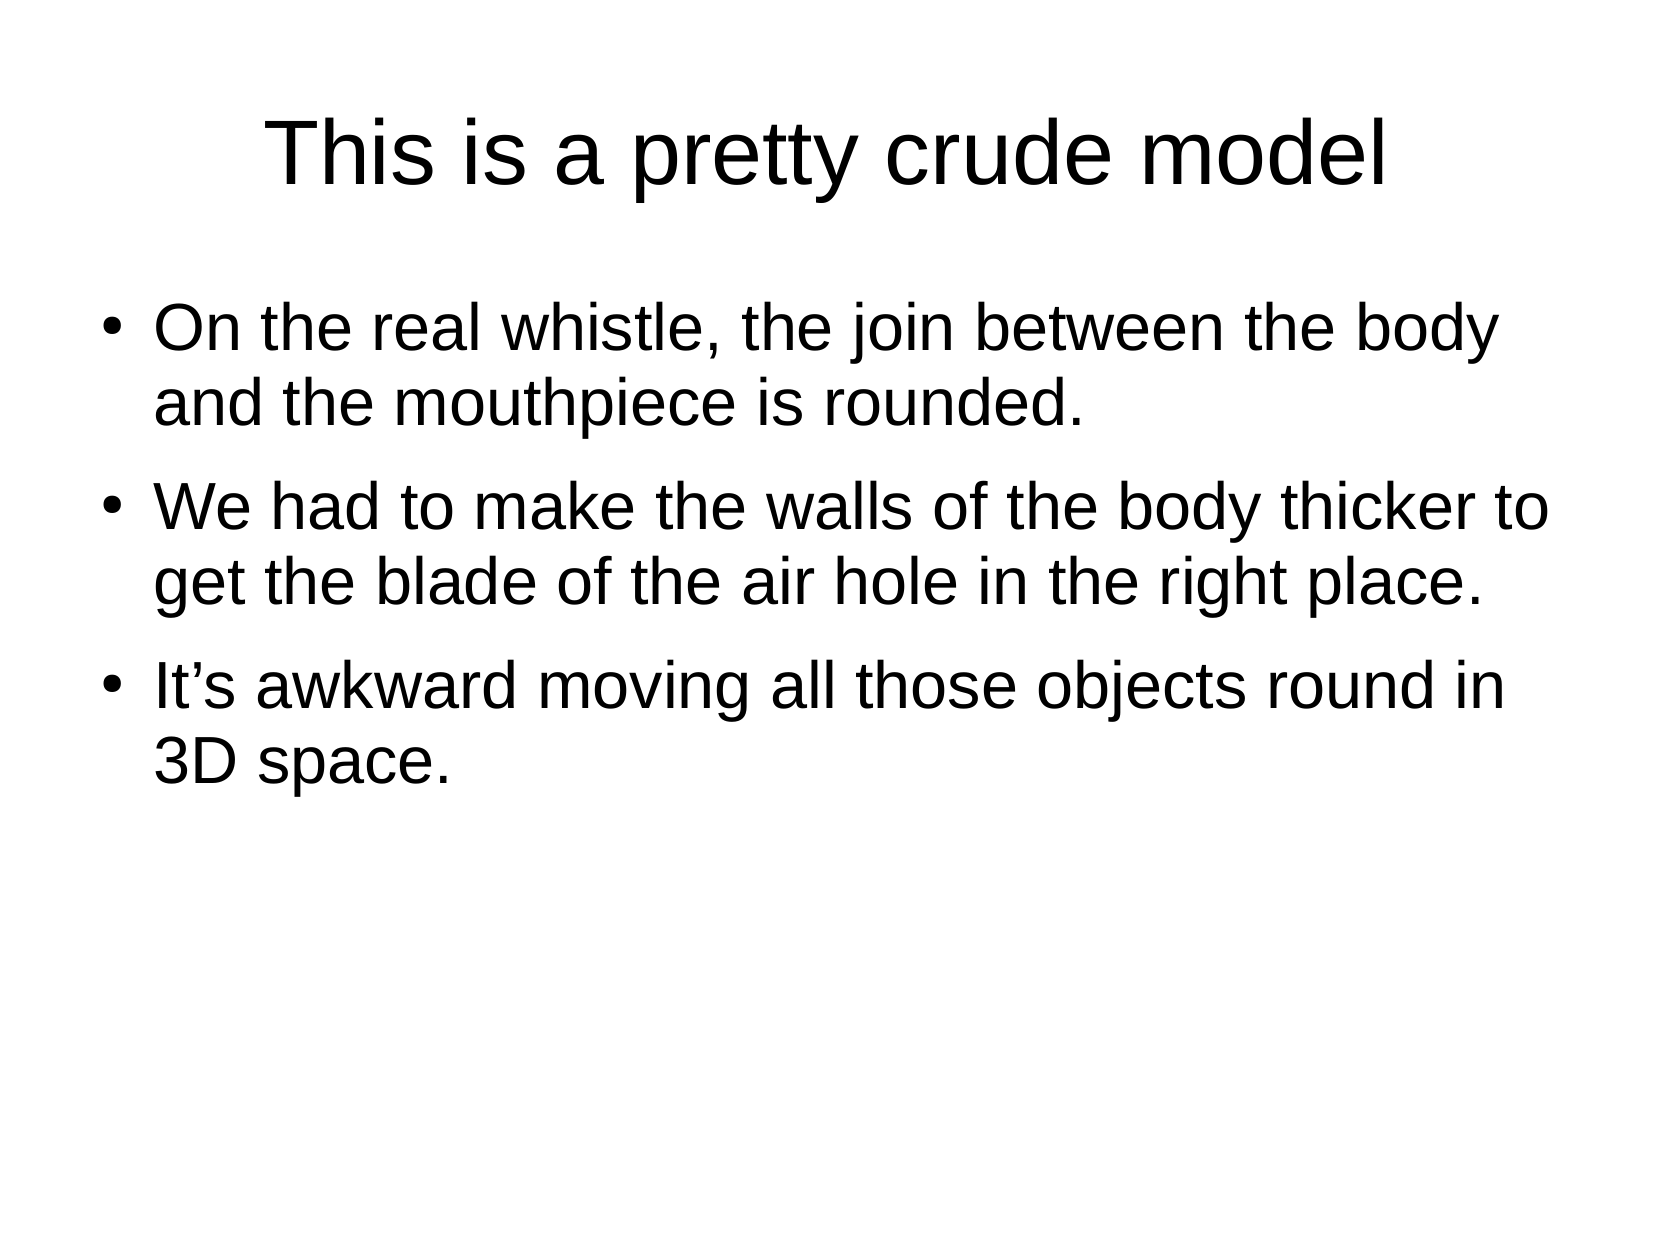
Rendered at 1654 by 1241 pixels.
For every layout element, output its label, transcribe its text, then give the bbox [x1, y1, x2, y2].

list On the real whistle, the join between the body and the mouthpiece is rounded. We had to make the walls of the body thicker to get the blade of the air hole in the right place. It’s awkward moving all those objects round in 3D space. [82, 290, 1571, 1010]
title This is a pretty crude model [82, 49, 1571, 257]
